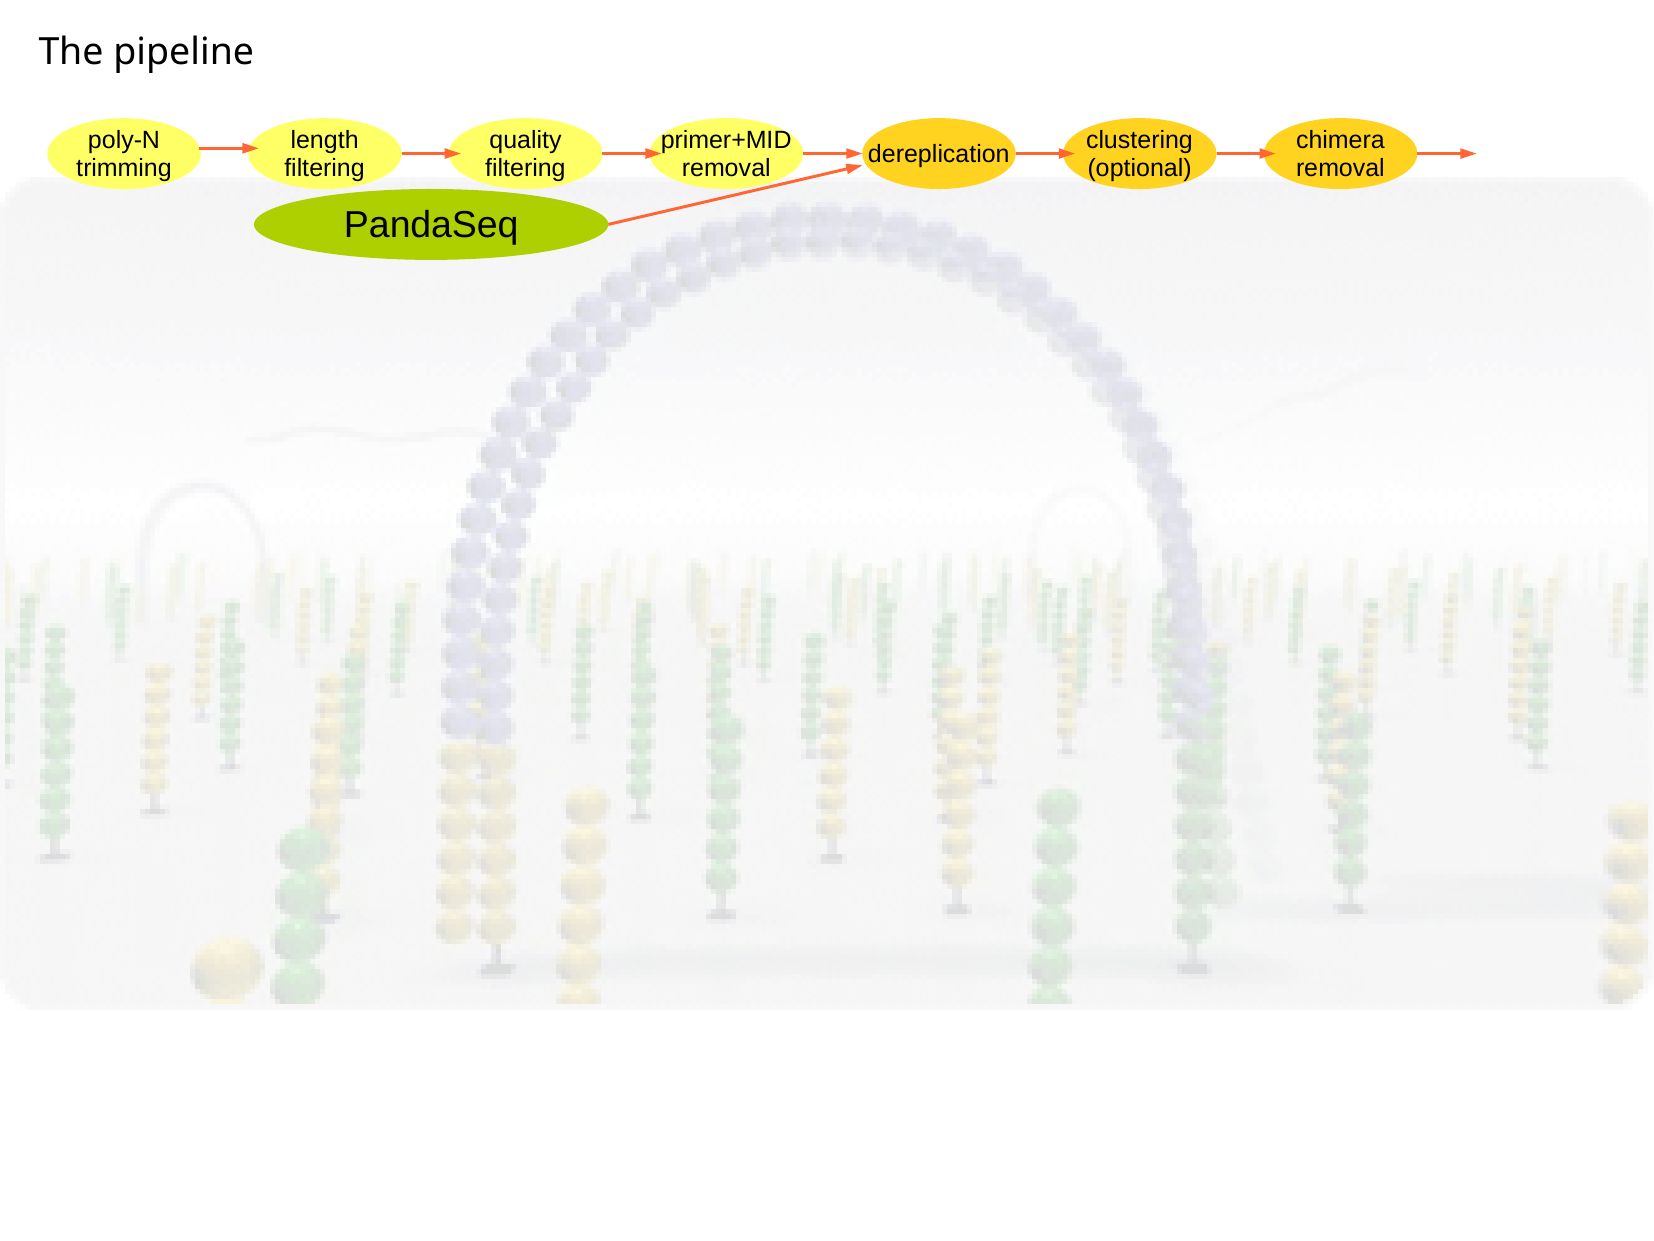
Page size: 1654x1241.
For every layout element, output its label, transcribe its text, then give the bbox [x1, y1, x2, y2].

text_box dereplication [862, 118, 1016, 190]
text_box The pipeline [23, 16, 304, 92]
text_box length filtering [248, 118, 402, 190]
text_box chimera removal [1264, 118, 1418, 190]
text_box [0, 0, 1654, 1241]
text_box clustering (optional) [1063, 118, 1217, 190]
text_box PandaSeq [253, 188, 609, 260]
text_box quality filtering [449, 118, 603, 190]
text_box primer+MID removal [650, 118, 804, 190]
text_box poly-N trimming [47, 118, 201, 190]
